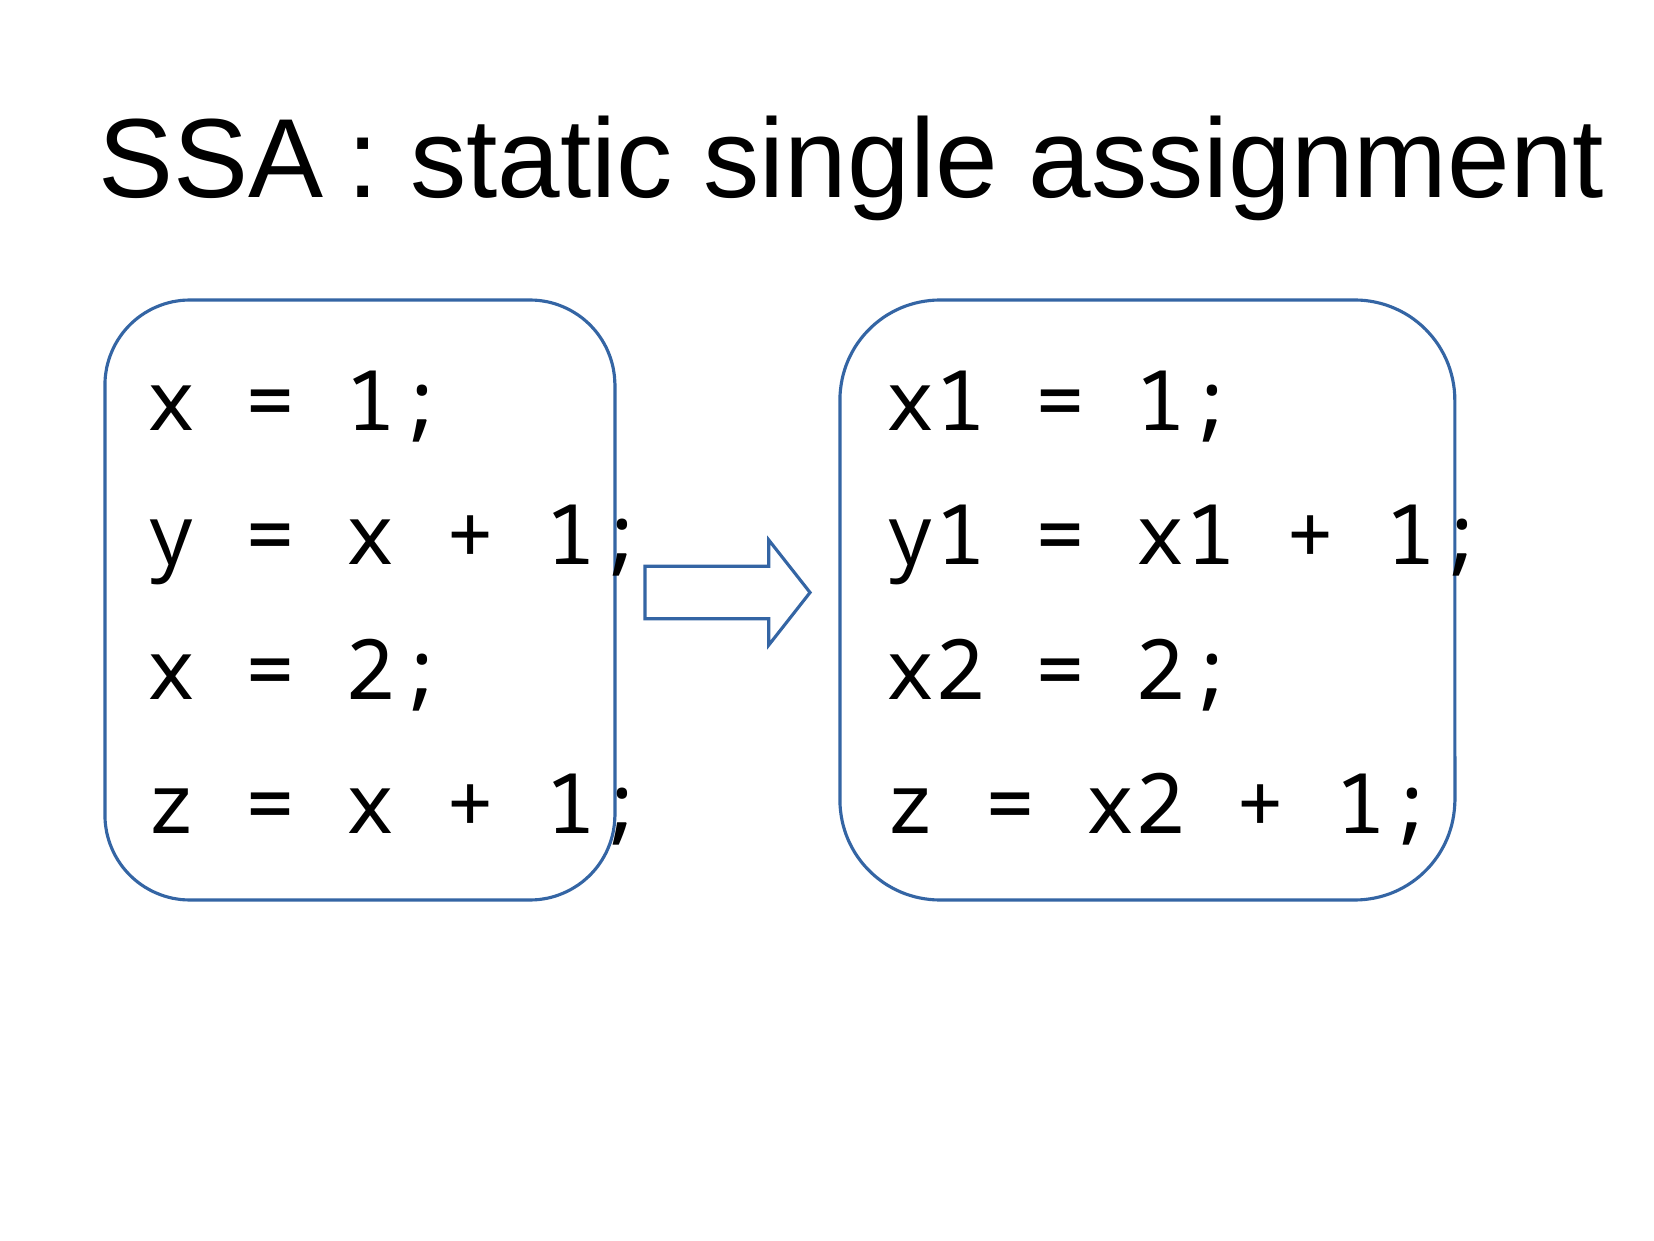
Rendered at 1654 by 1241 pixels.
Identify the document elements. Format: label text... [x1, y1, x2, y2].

title SSA : static single assignment [82, 49, 1621, 257]
text_box x1 = 1; y1 = x1 + 1; x2 = 2; z = x2 + 1; [839, 300, 1455, 901]
text_box x = 1; y = x + 1; x = 2; z = x + 1; [104, 300, 615, 901]
text_box [645, 540, 811, 646]
